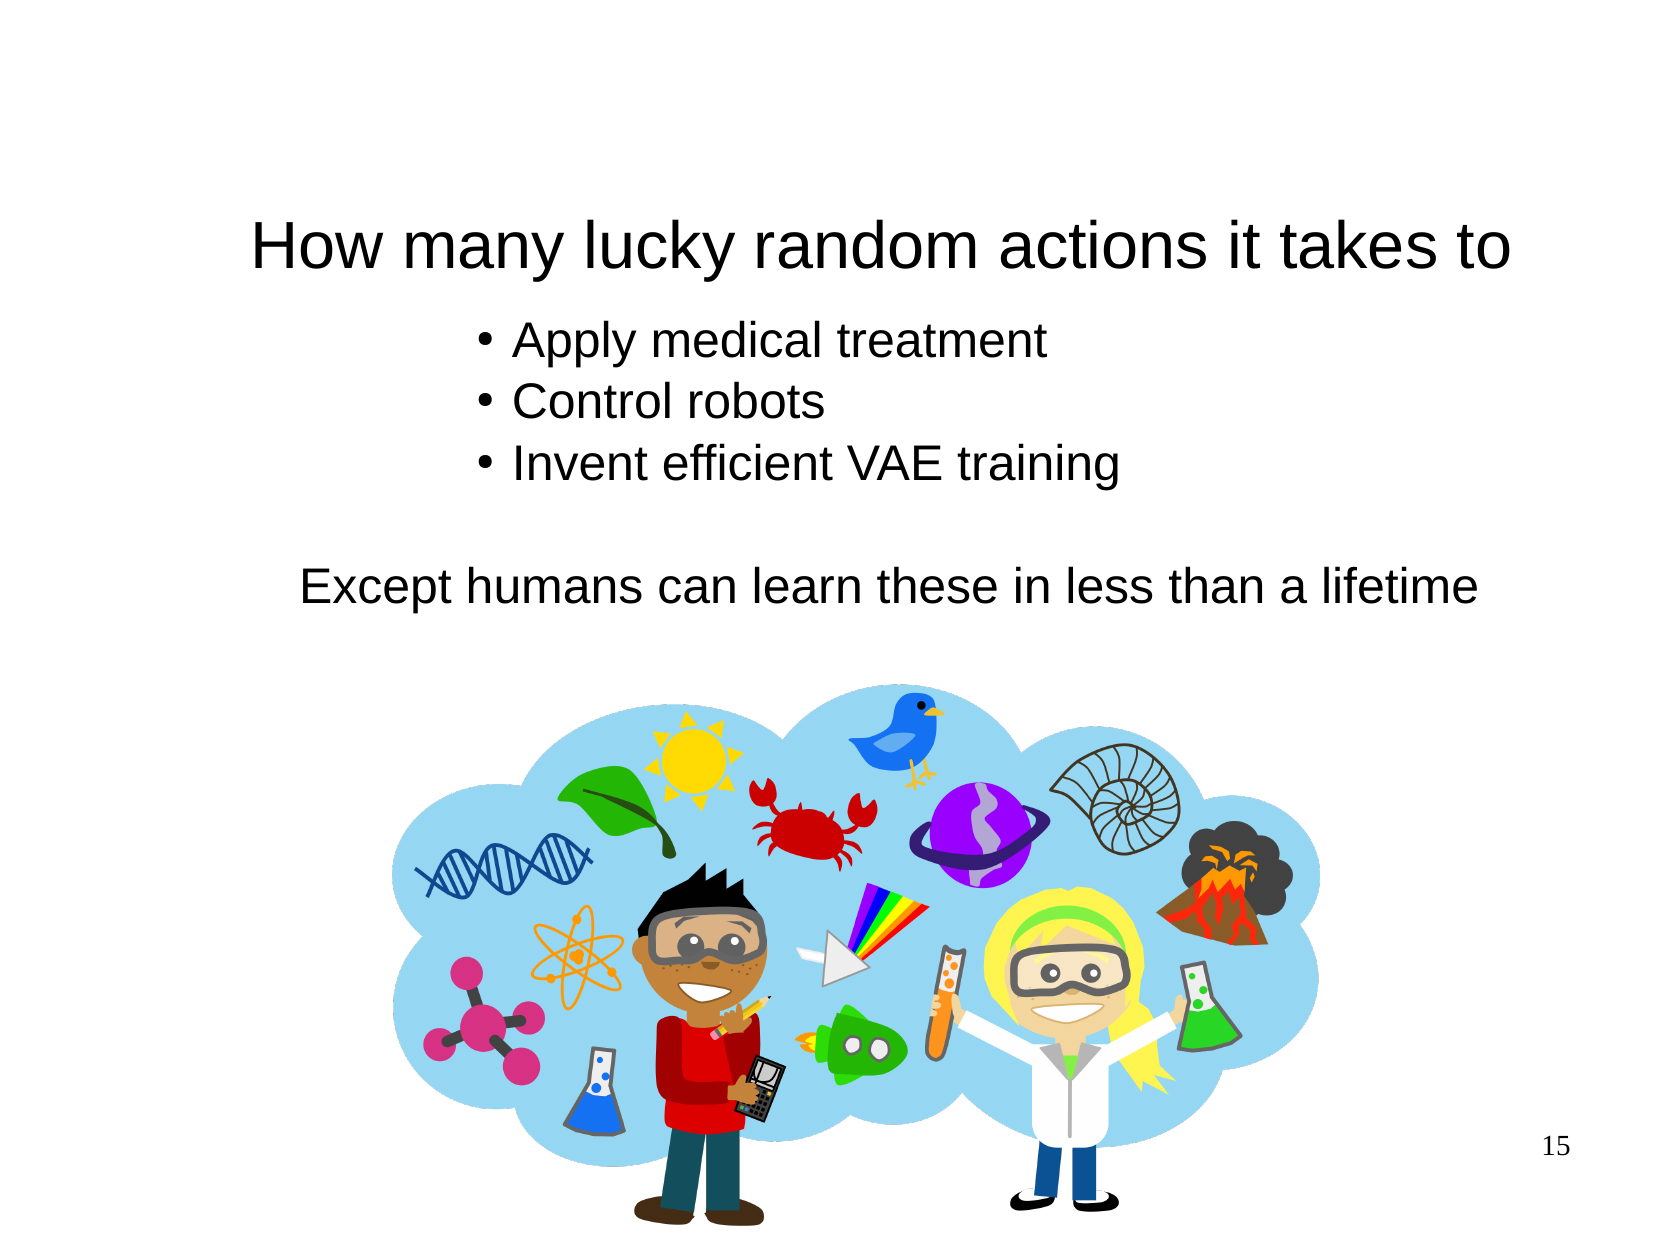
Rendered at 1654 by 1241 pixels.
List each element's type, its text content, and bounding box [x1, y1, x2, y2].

picture [392, 684, 1320, 1226]
list How many lucky random actions it takes to Apply medical treatment Control robots Invent efficient VAE training Except humans can learn these in less than a lifetime [86, 118, 1607, 839]
